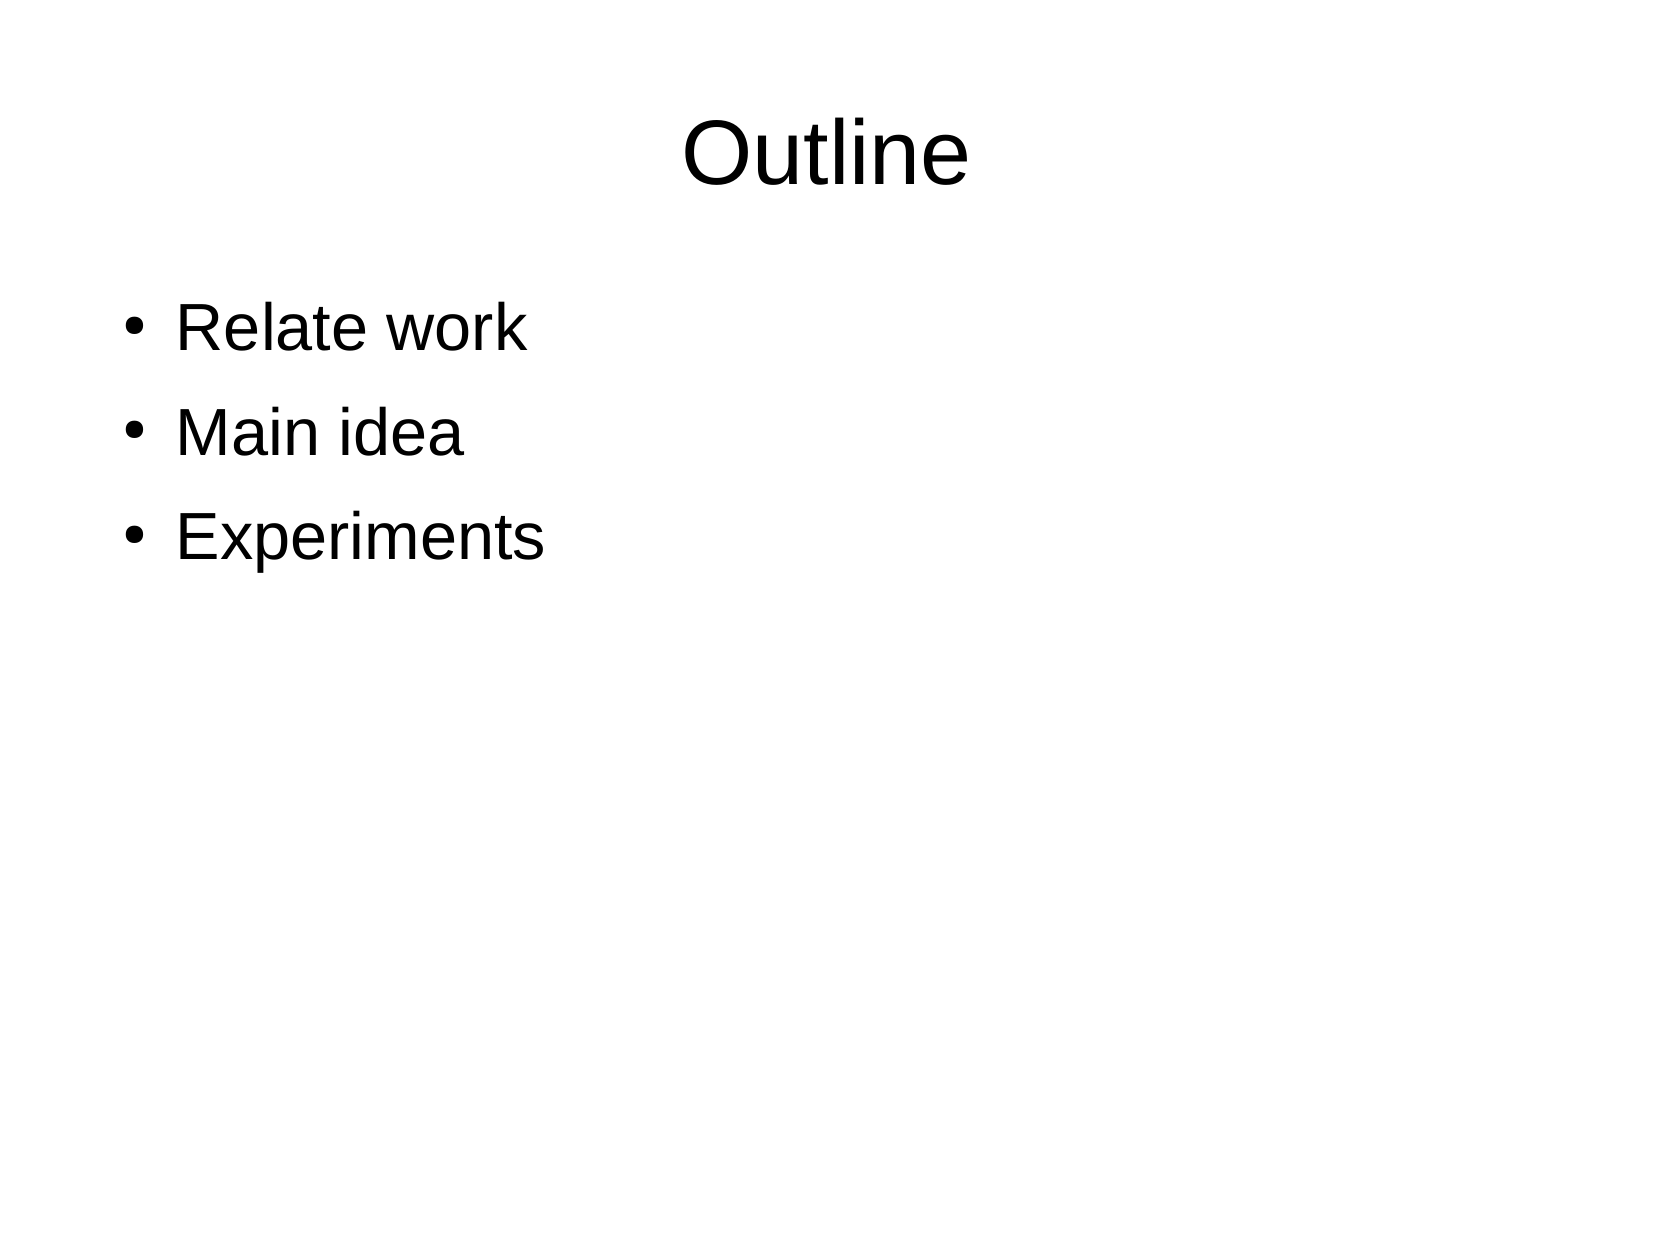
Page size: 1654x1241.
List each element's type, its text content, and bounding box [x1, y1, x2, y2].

title Outline [82, 49, 1571, 257]
list Relate work Main idea Experiments [105, 290, 1594, 1010]
